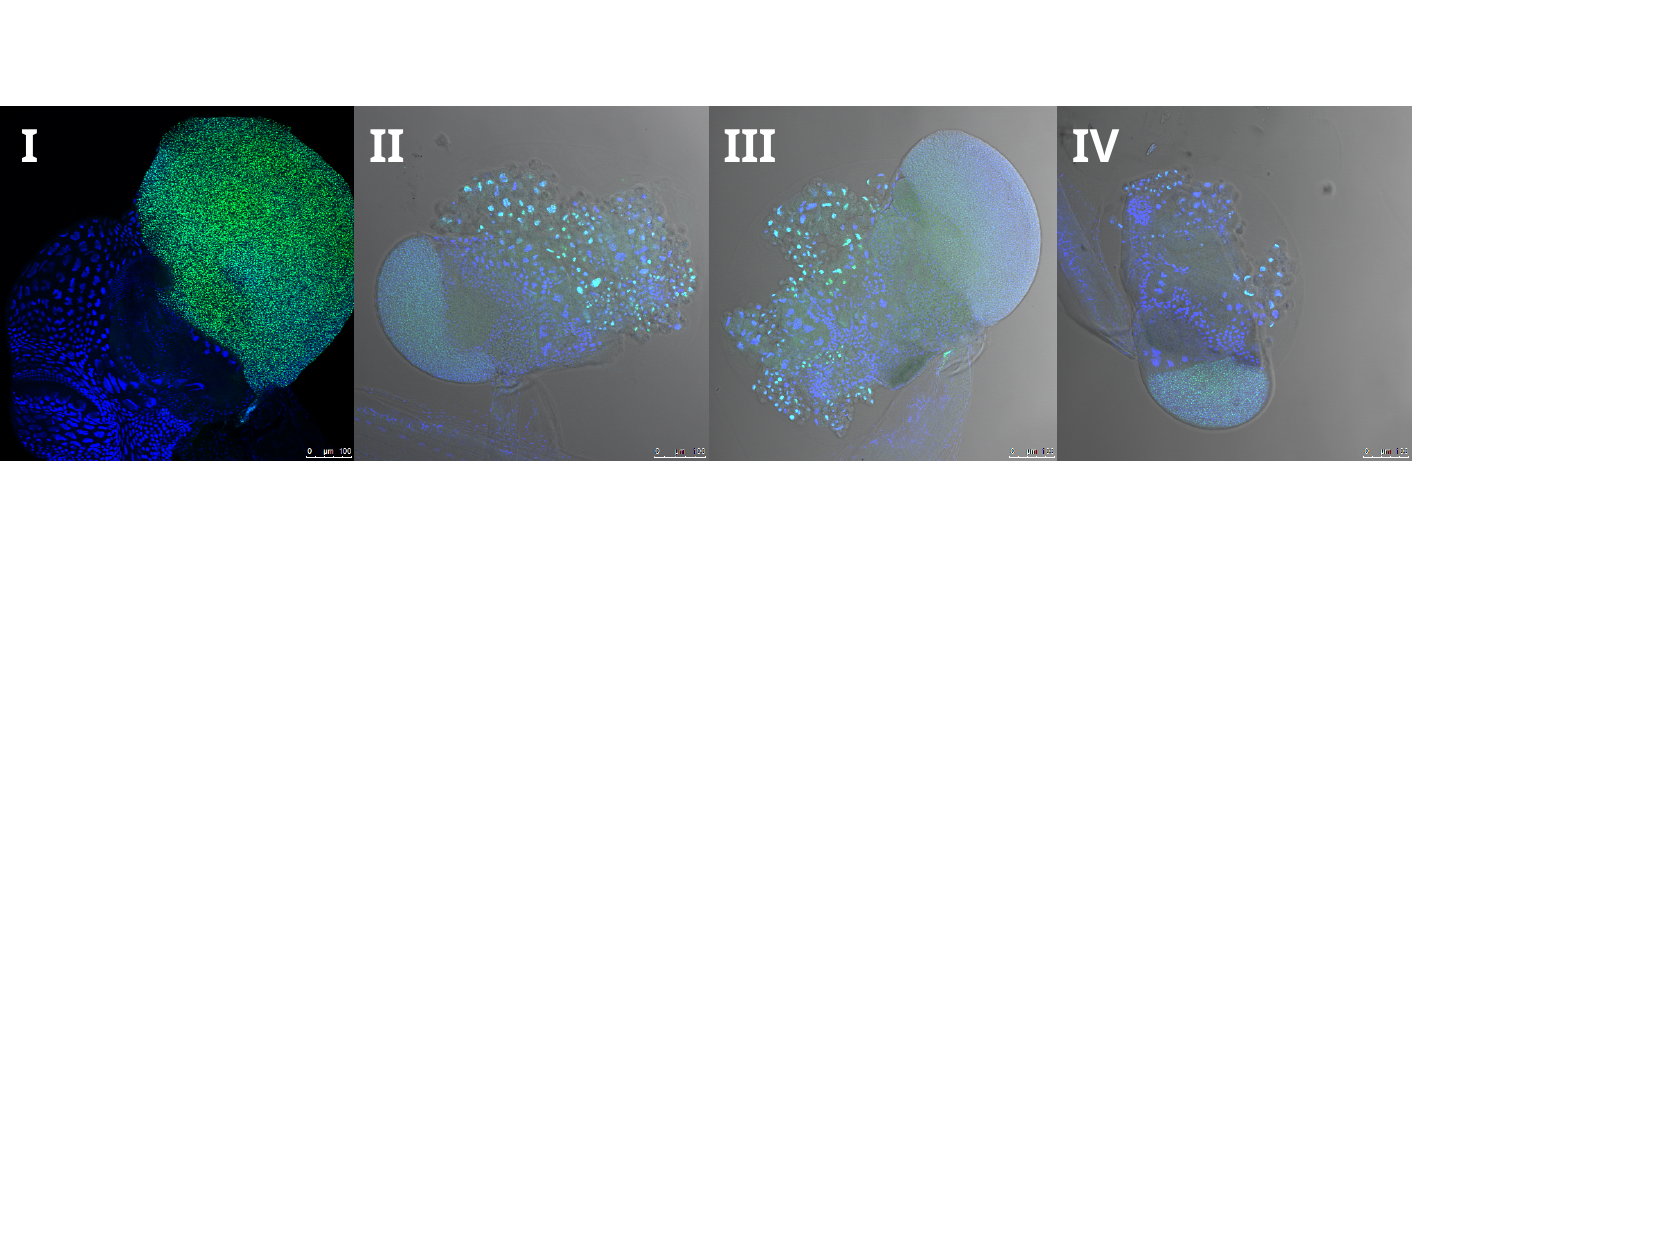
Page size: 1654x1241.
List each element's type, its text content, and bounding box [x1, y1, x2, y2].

picture [0, 106, 1412, 461]
text_box II [354, 106, 438, 179]
text_box I [5, 106, 54, 179]
text_box IV [1057, 106, 1152, 179]
text_box III [708, 106, 804, 179]
